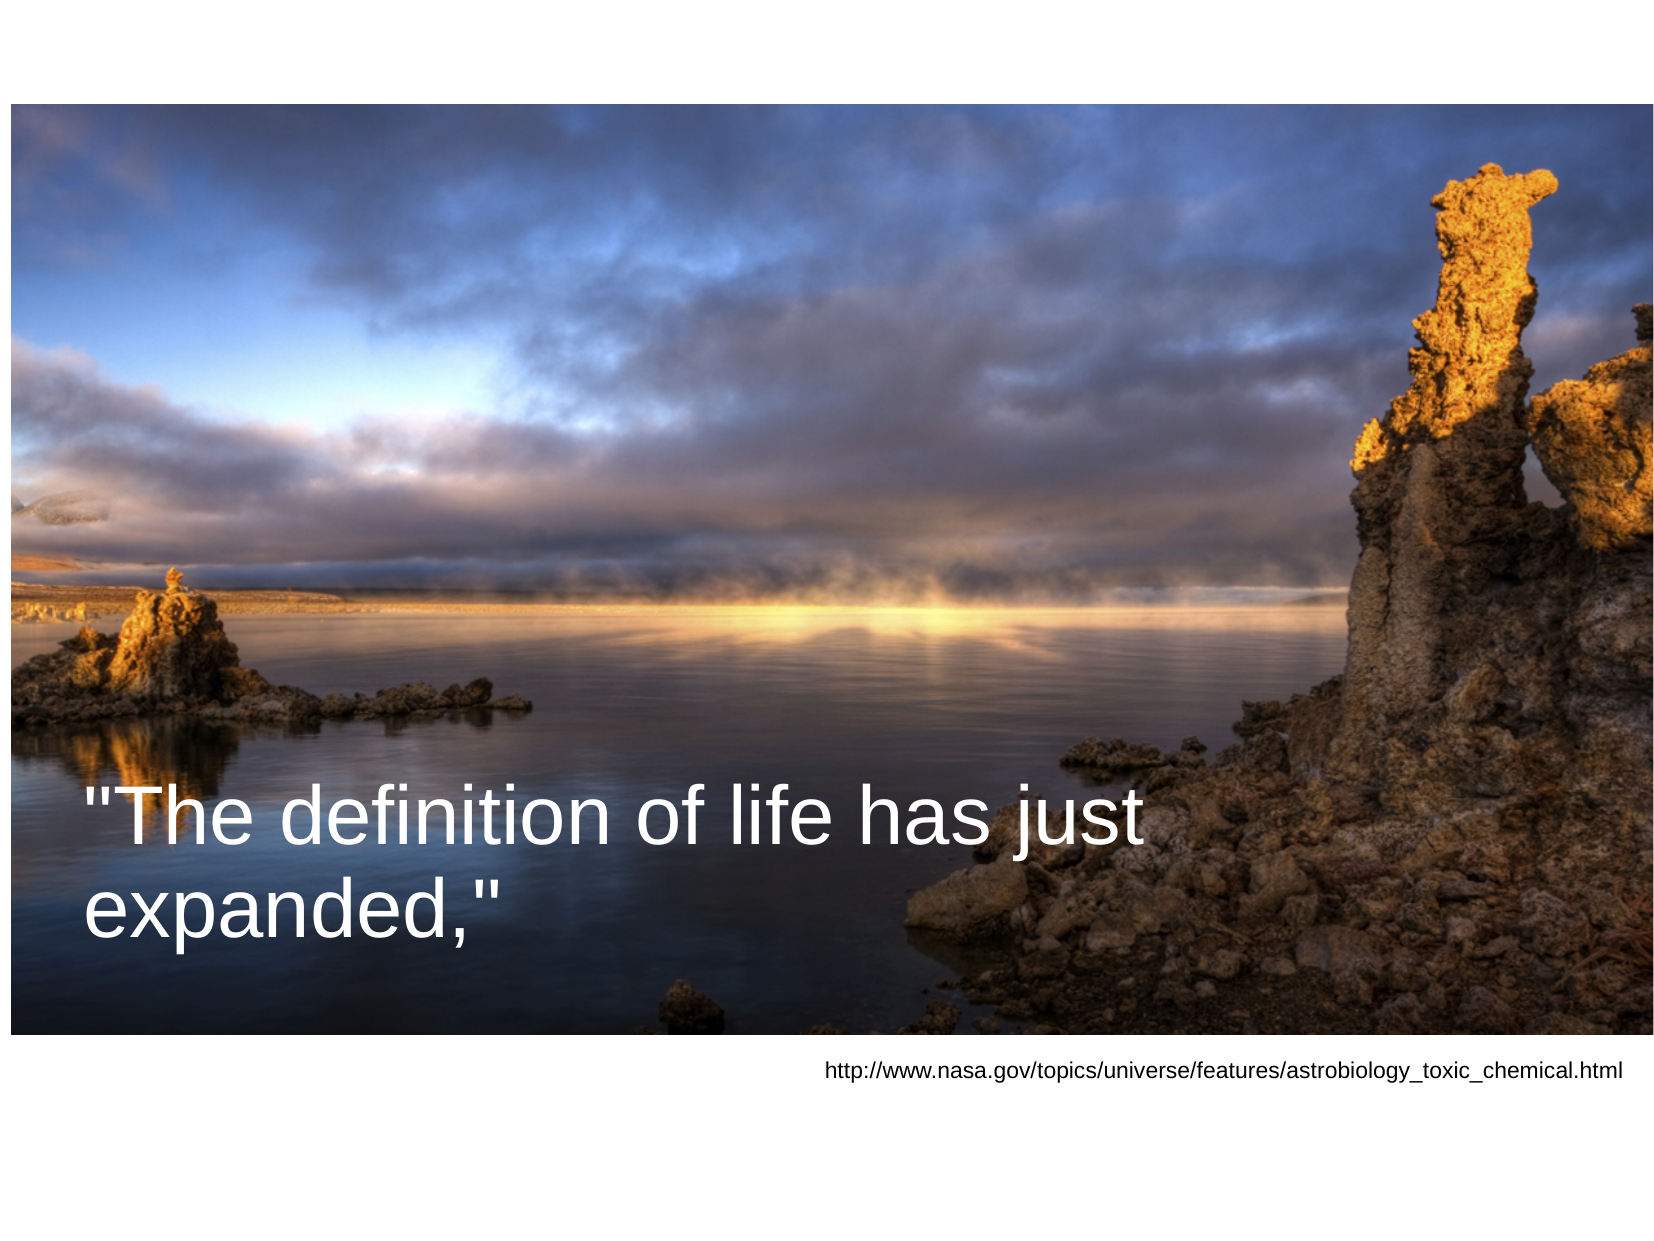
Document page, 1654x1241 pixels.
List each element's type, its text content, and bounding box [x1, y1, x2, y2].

text_box http://www.nasa.gov/topics/universe/features/astrobiology_toxic_chemical.html [810, 1050, 1654, 1107]
text_box "The definition of life has just expanded," [68, 761, 1561, 991]
picture [11, 104, 1654, 1036]
